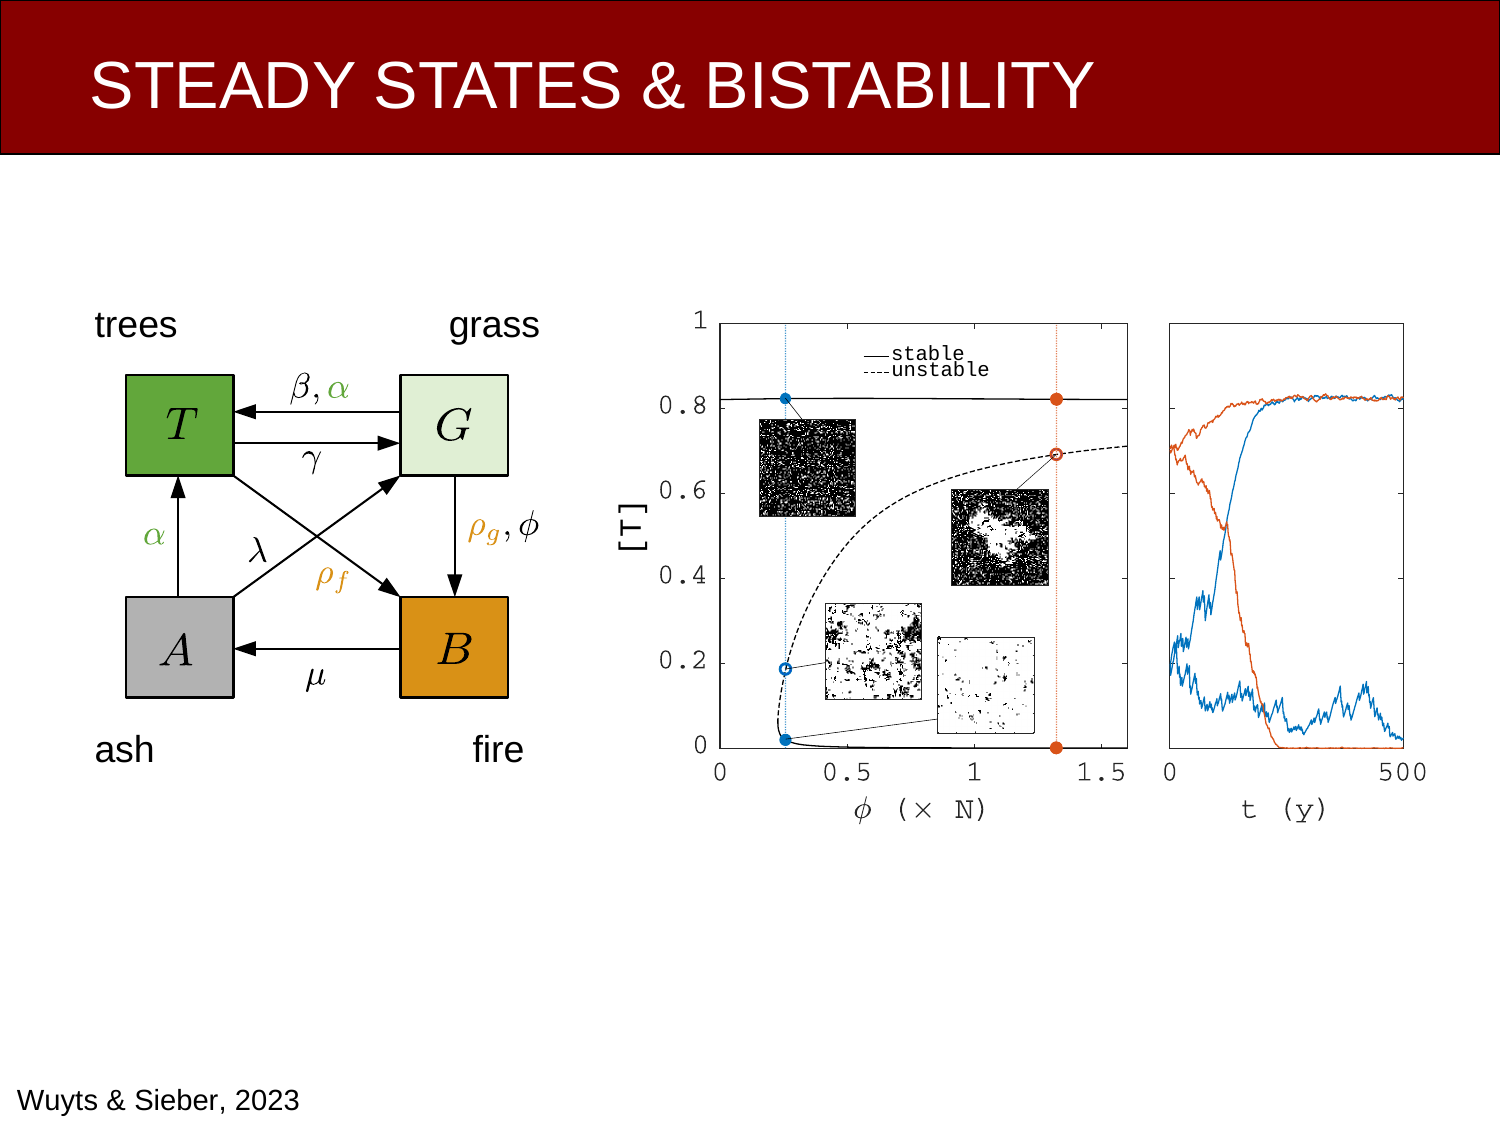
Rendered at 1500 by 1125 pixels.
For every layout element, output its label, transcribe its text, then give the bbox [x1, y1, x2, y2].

text_box [335, 570, 349, 594]
text_box Wuyts & Sieber, 2023 [2, 1038, 442, 1125]
text_box [402, 376, 507, 474]
text_box fire [457, 717, 601, 823]
text_box [290, 372, 310, 405]
title STEADY STATES & BISTABILITY [74, 3, 1425, 160]
text_box [447, 574, 463, 596]
text_box [127, 598, 232, 696]
text_box [377, 577, 400, 597]
text_box [170, 477, 186, 499]
text_box [248, 537, 267, 563]
text_box [377, 475, 400, 495]
text_box trees [79, 292, 231, 398]
text_box [505, 531, 510, 542]
text_box ash [79, 717, 231, 823]
picture [601, 301, 1444, 834]
text_box [519, 510, 539, 543]
text_box [402, 598, 507, 696]
text_box [144, 528, 165, 545]
text_box [127, 376, 232, 474]
text_box [233, 641, 256, 657]
text_box [235, 404, 256, 420]
text_box [377, 435, 401, 451]
text_box [486, 529, 500, 546]
text_box [314, 393, 319, 405]
text_box [305, 668, 326, 693]
text_box [328, 381, 349, 399]
text_box [316, 567, 334, 591]
text_box grass [434, 292, 585, 398]
text_box [302, 451, 322, 475]
text_box [468, 519, 486, 543]
text_box [0, 0, 1500, 154]
